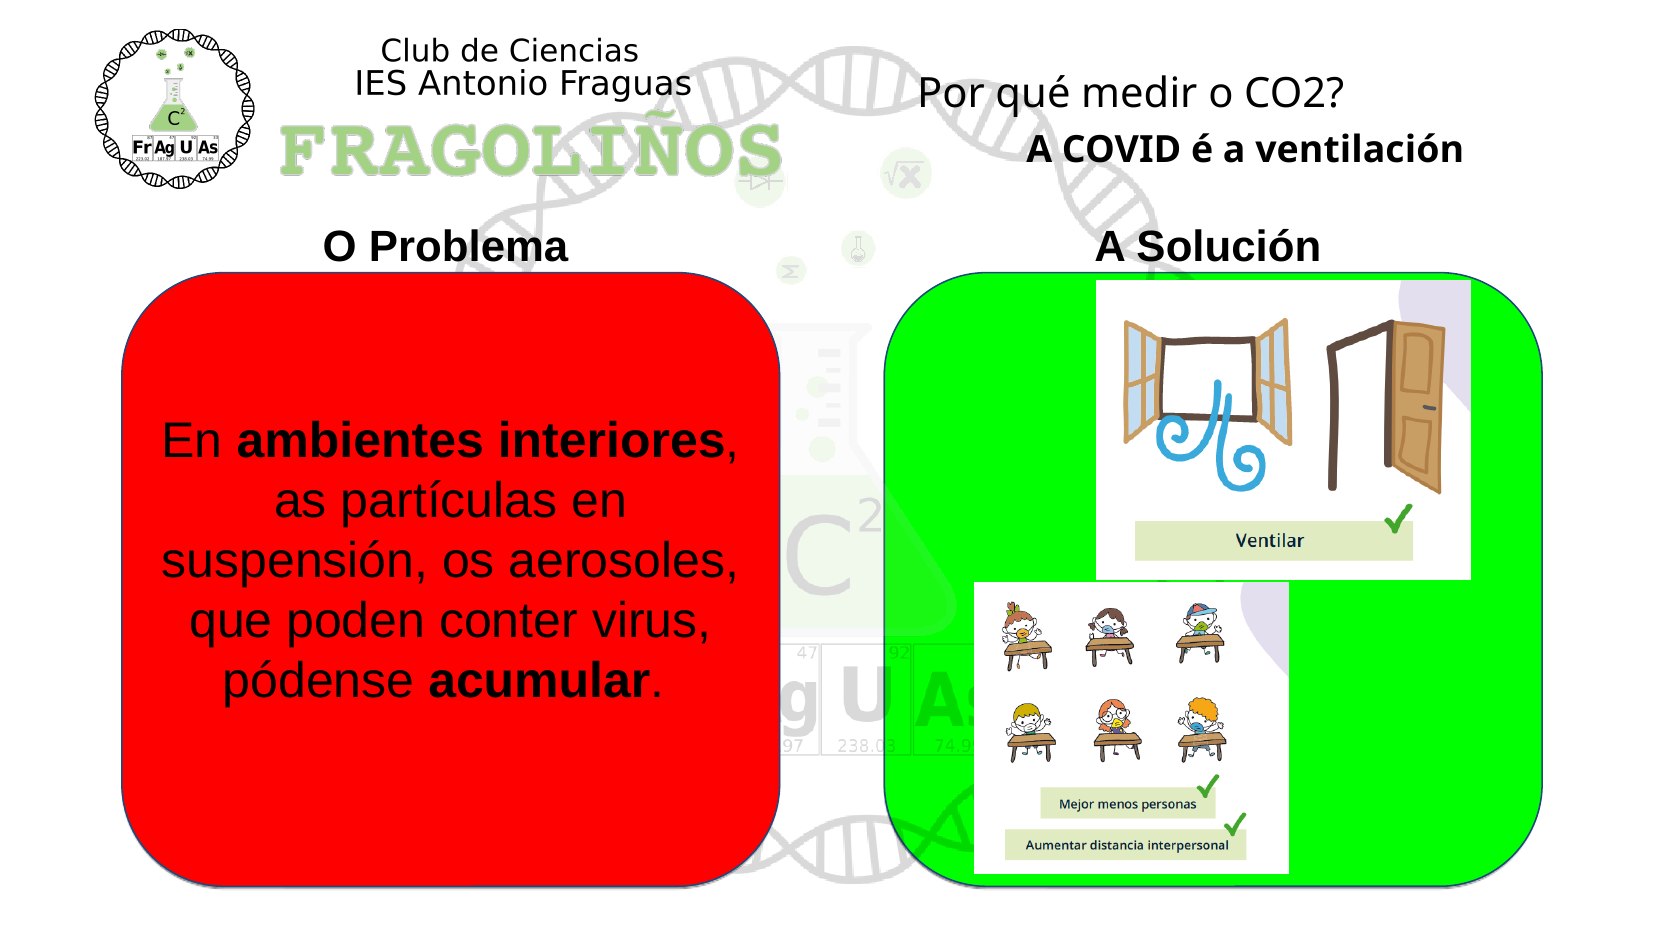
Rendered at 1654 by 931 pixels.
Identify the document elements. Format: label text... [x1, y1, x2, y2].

text_box Por qué medir o CO2? [902, 58, 1589, 118]
picture [82, 29, 1471, 884]
text_box En ambientes interiores, as partículas en suspensión, os aerosoles, que poden conter virus, pódense acumular. [141, 392, 761, 724]
text_box [121, 272, 780, 887]
text_box A COVID é a ventilación [902, 118, 1589, 178]
text_box O Problema [258, 202, 633, 286]
text_box A Solución [1020, 202, 1395, 286]
text_box [965, 272, 1543, 887]
